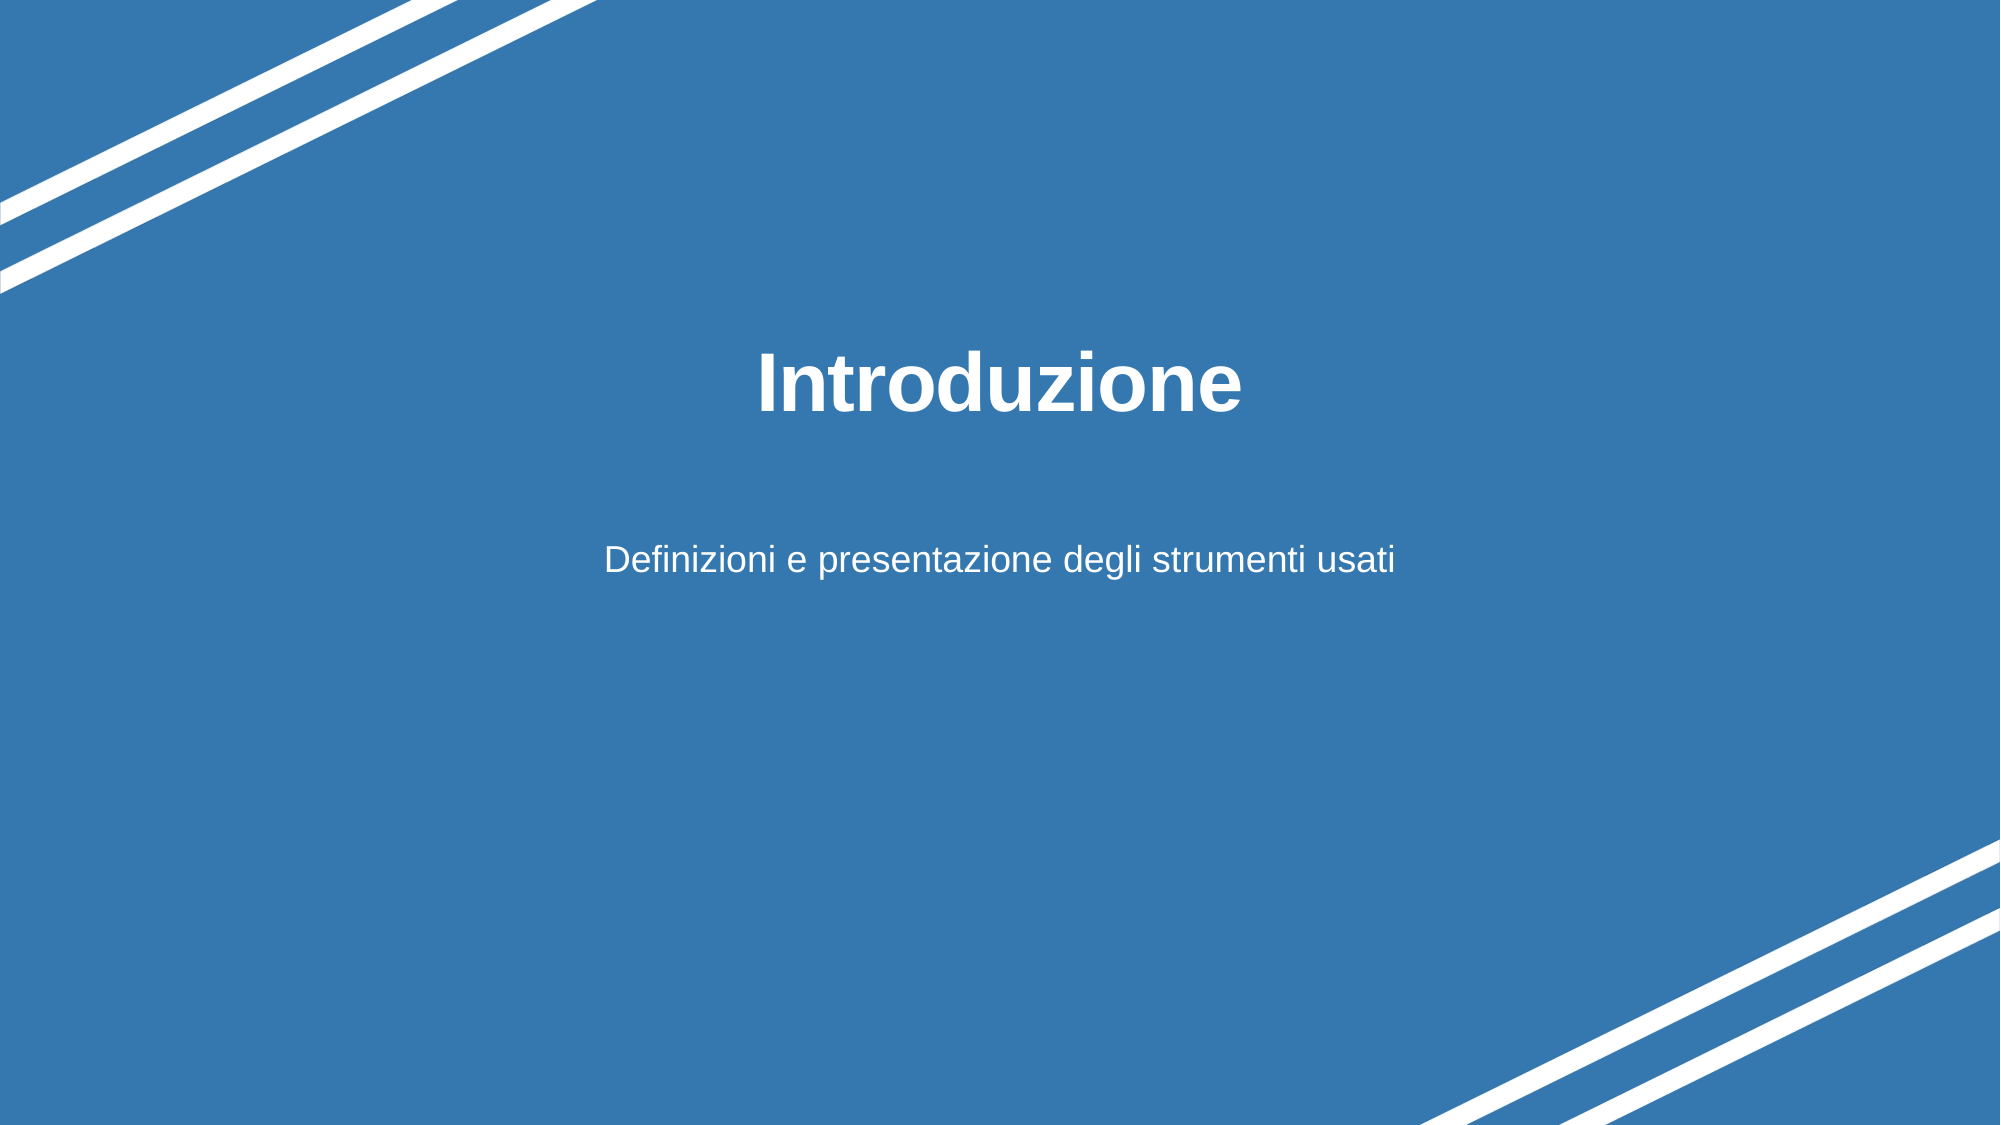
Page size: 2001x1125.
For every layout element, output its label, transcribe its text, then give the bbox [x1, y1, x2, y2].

picture [0, 0, 2000, 1125]
list Definizioni e presentazione degli strumenti usati [360, 534, 1640, 787]
title Introduzione [250, 327, 1750, 429]
